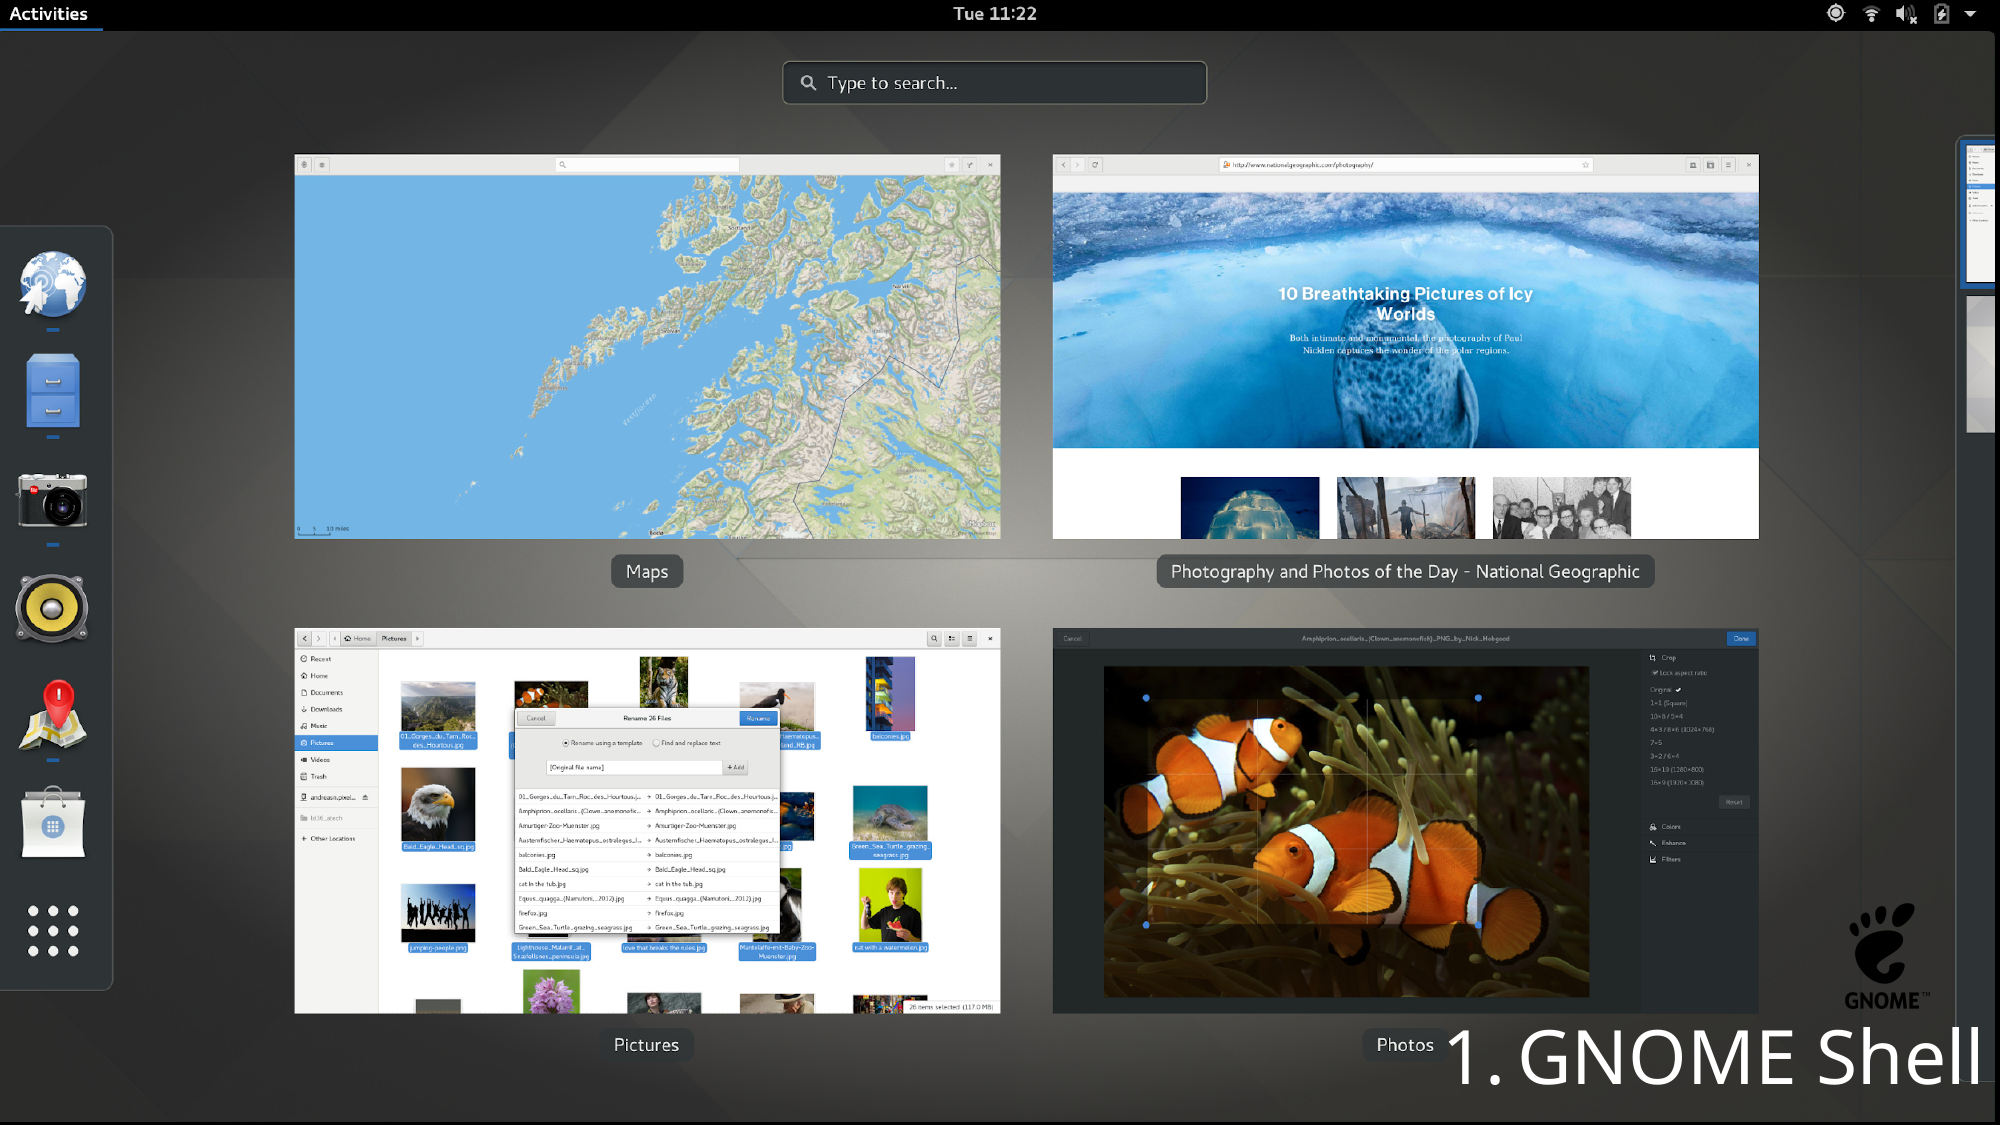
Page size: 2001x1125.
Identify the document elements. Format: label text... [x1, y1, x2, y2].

title GNOME Shell [1442, 1012, 2000, 1125]
picture [0, 0, 1995, 1122]
